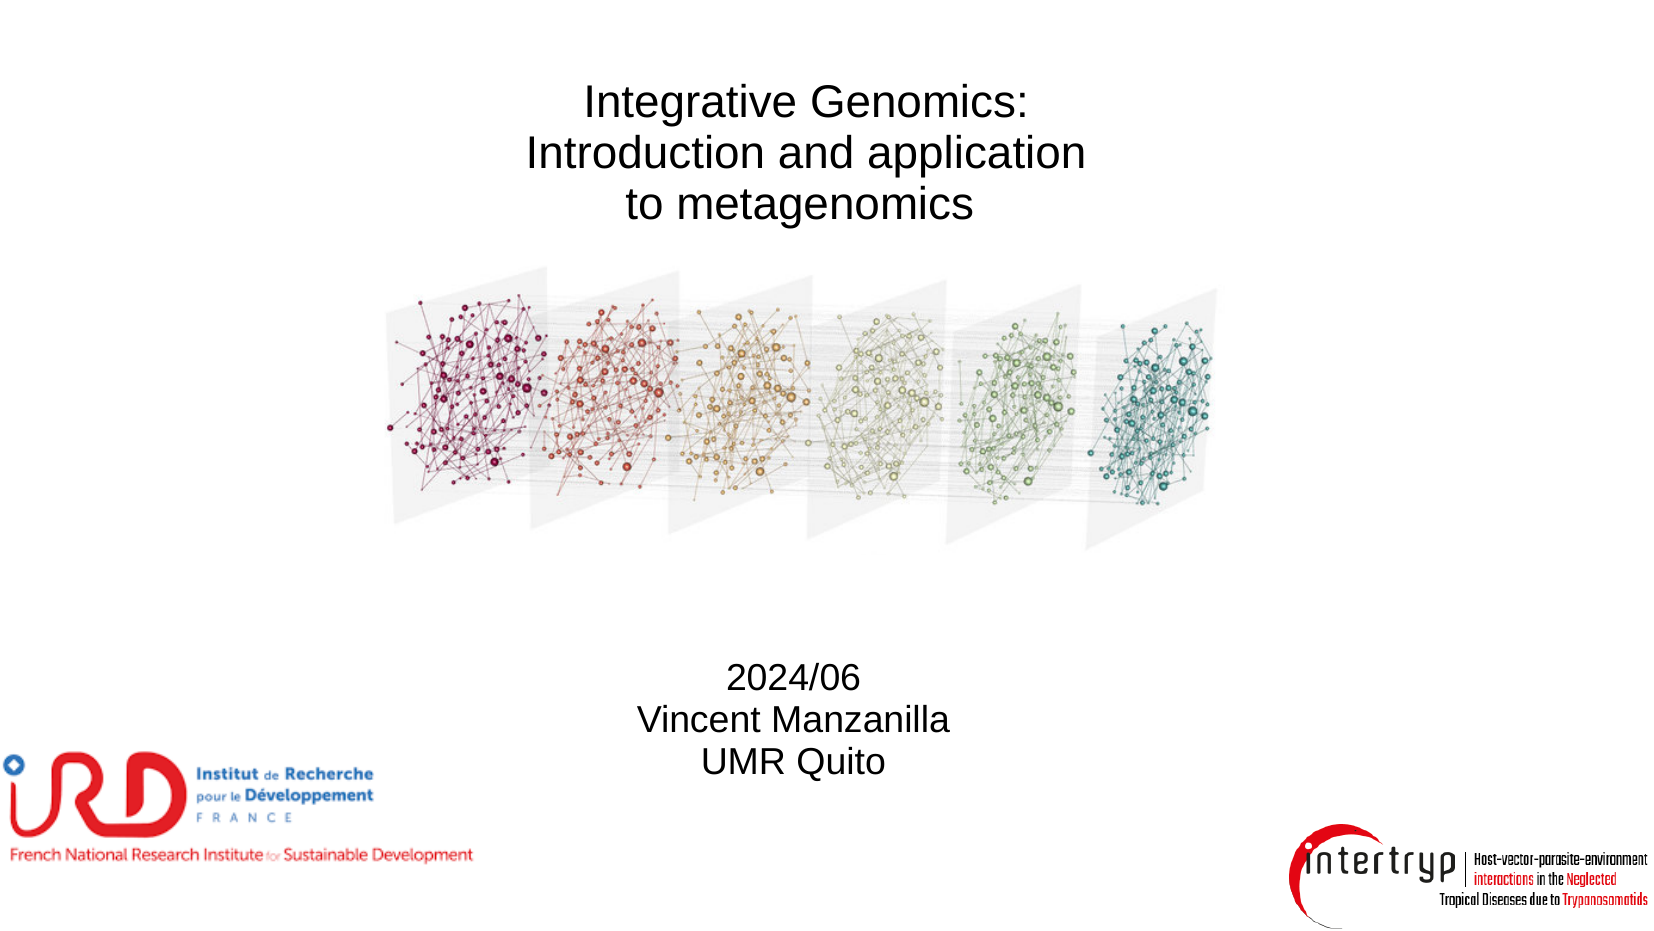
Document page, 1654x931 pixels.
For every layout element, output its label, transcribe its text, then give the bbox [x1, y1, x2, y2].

picture [375, 256, 1234, 555]
subtitle 2024/06 Vincent Manzanilla UMR Quito [349, 600, 1238, 840]
title Integrative Genomics: Introduction and application to metagenomics [525, 75, 1088, 231]
picture [1289, 824, 1651, 930]
picture [0, 678, 482, 931]
